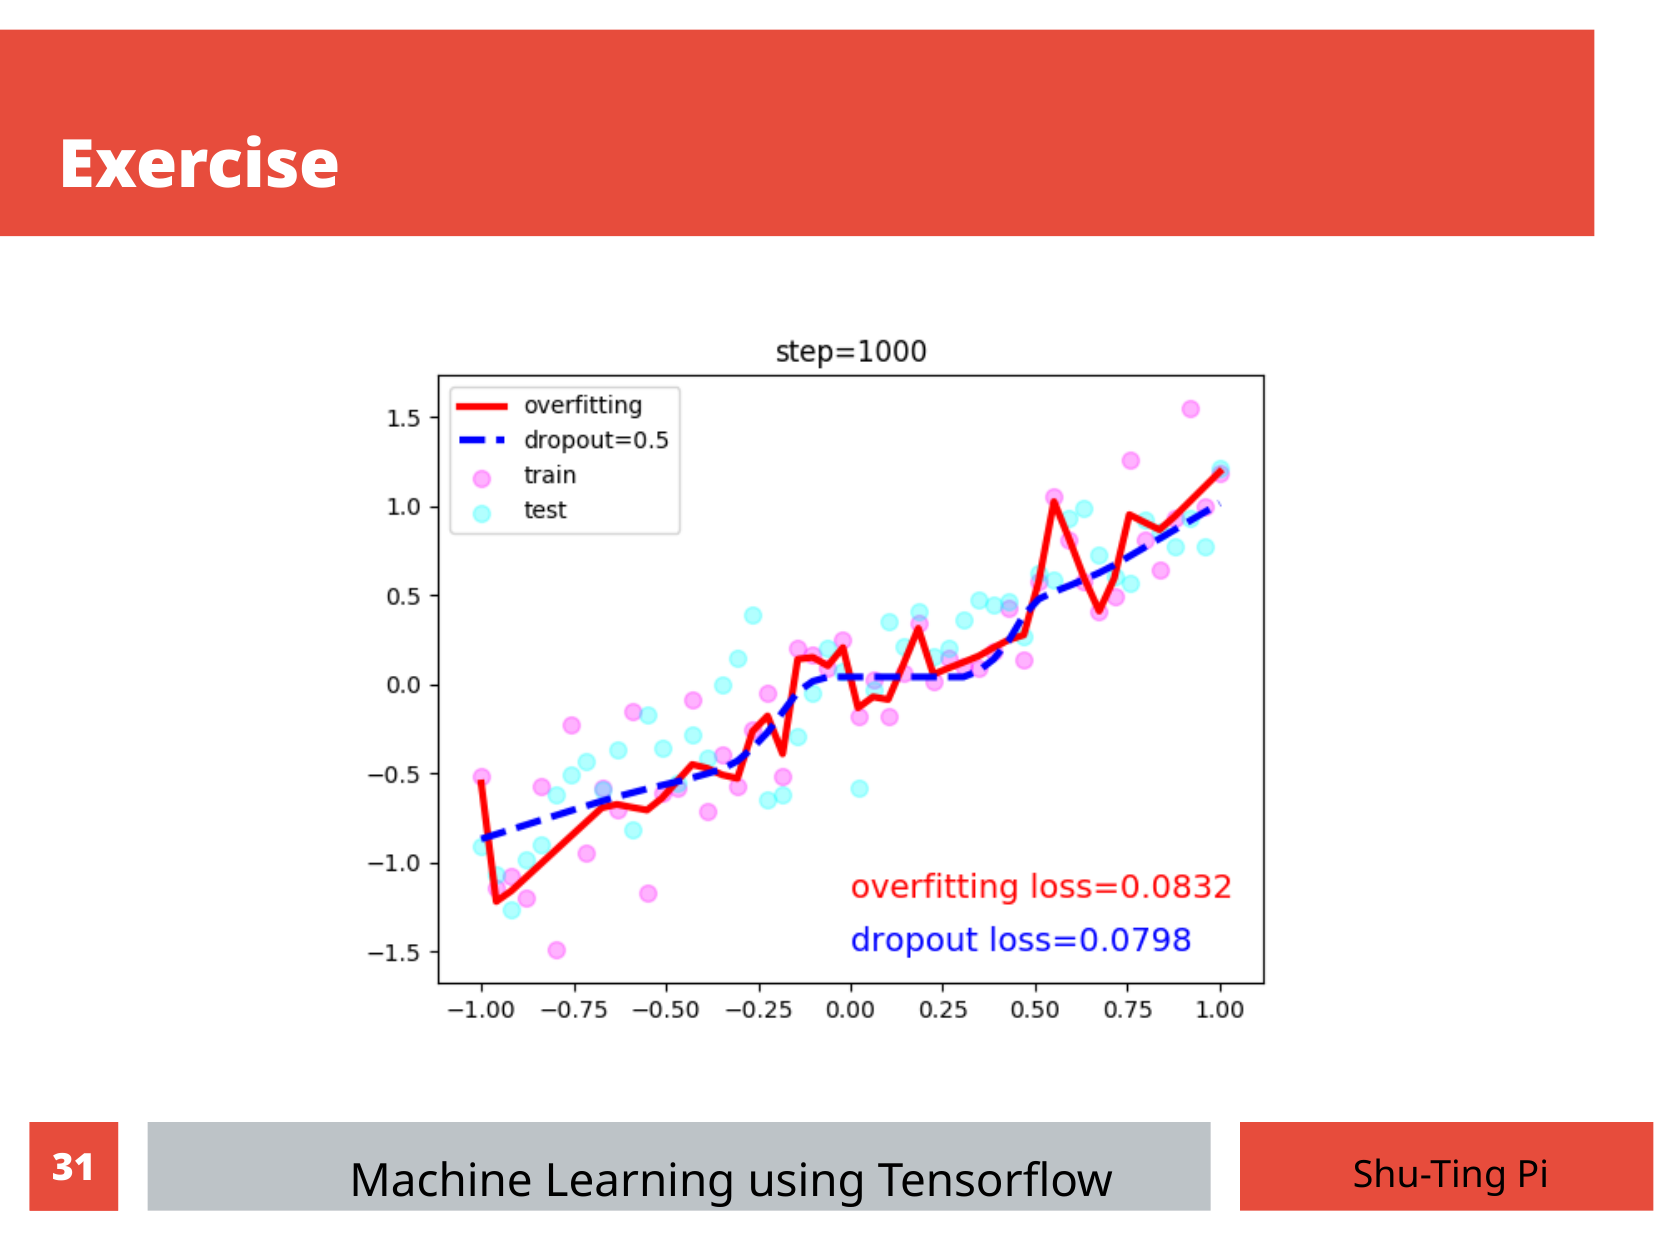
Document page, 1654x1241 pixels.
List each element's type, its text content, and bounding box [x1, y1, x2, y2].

text_box Machine Learning using Tensorflow [334, 1139, 1220, 1241]
picture [310, 282, 1360, 1053]
title Exercise [59, 59, 1595, 207]
text_box Shu-Ting Pi [1338, 1140, 1573, 1203]
